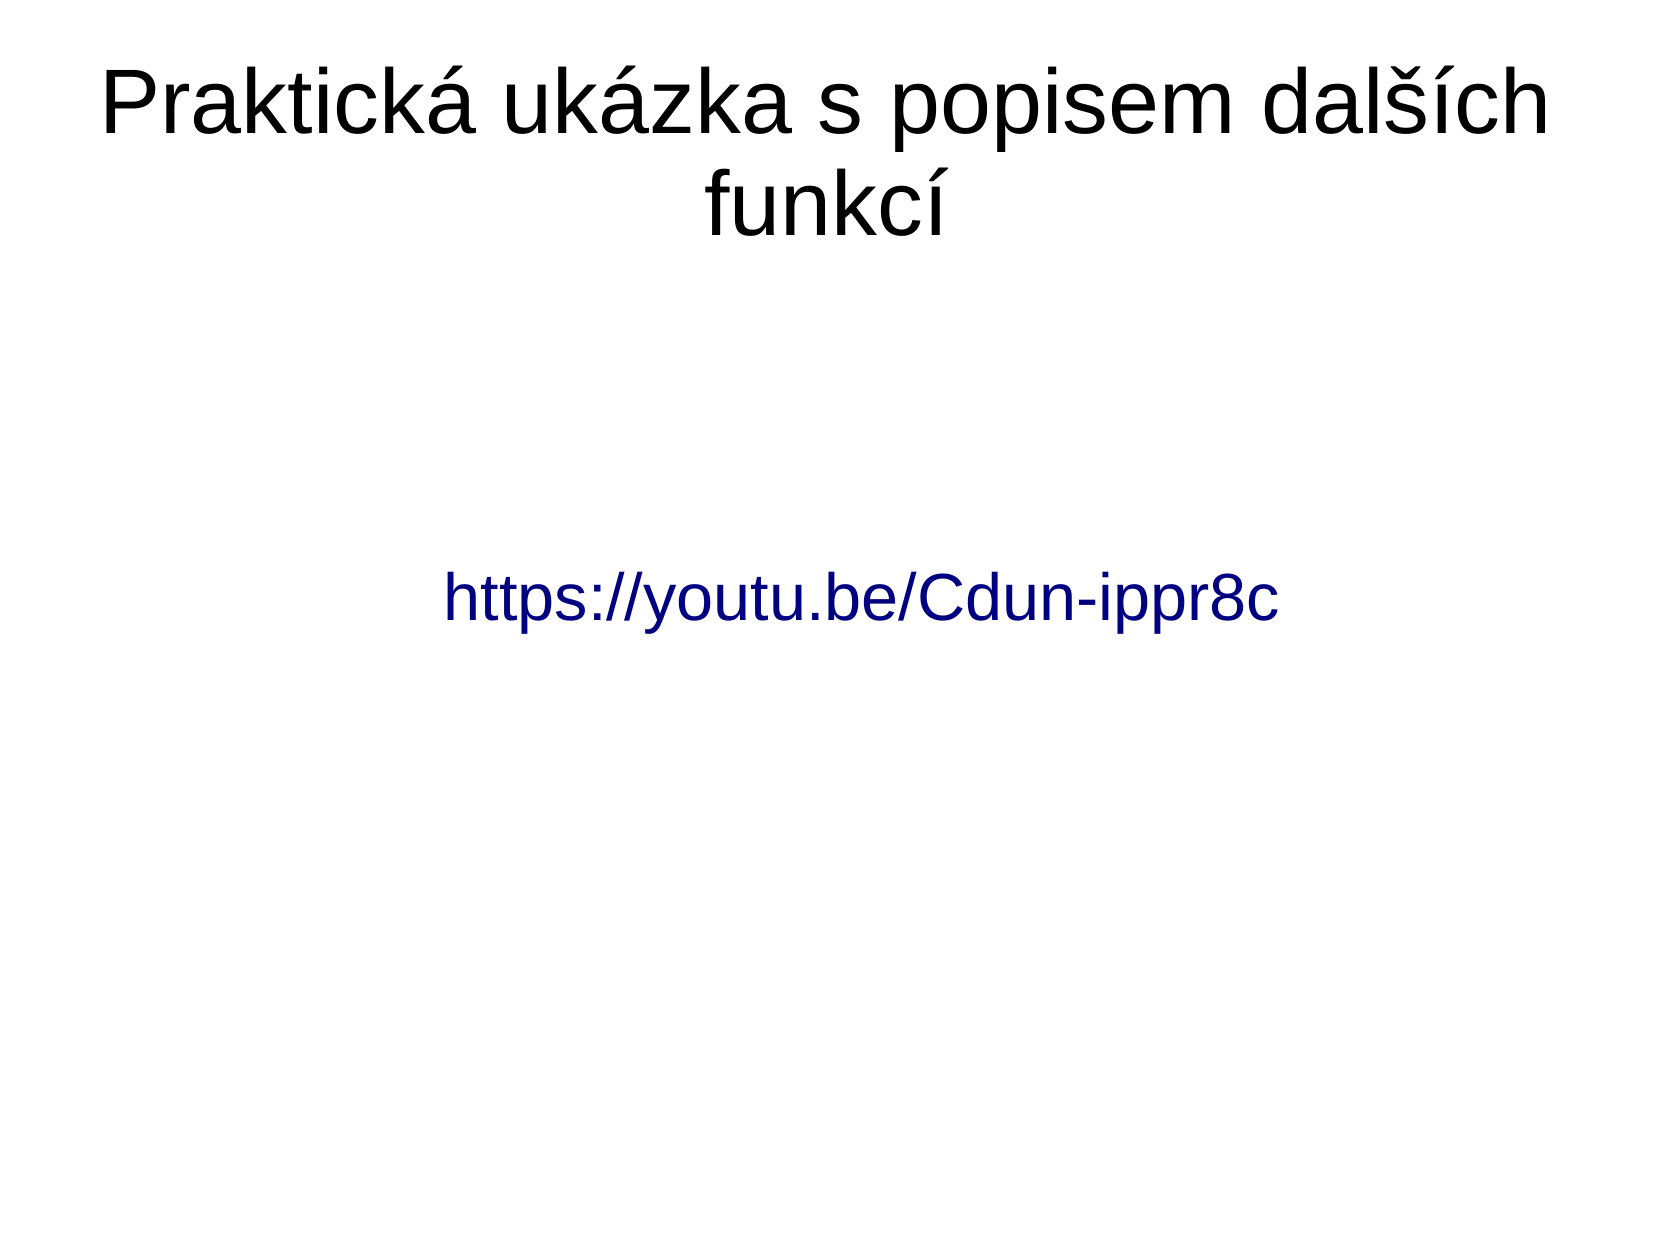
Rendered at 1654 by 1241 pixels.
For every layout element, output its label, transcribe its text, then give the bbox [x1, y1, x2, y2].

title Praktická ukázka s popisem dalších funkcí [82, 49, 1571, 257]
list https://youtu.be/Cdun-ippr8c [82, 290, 1571, 1010]
